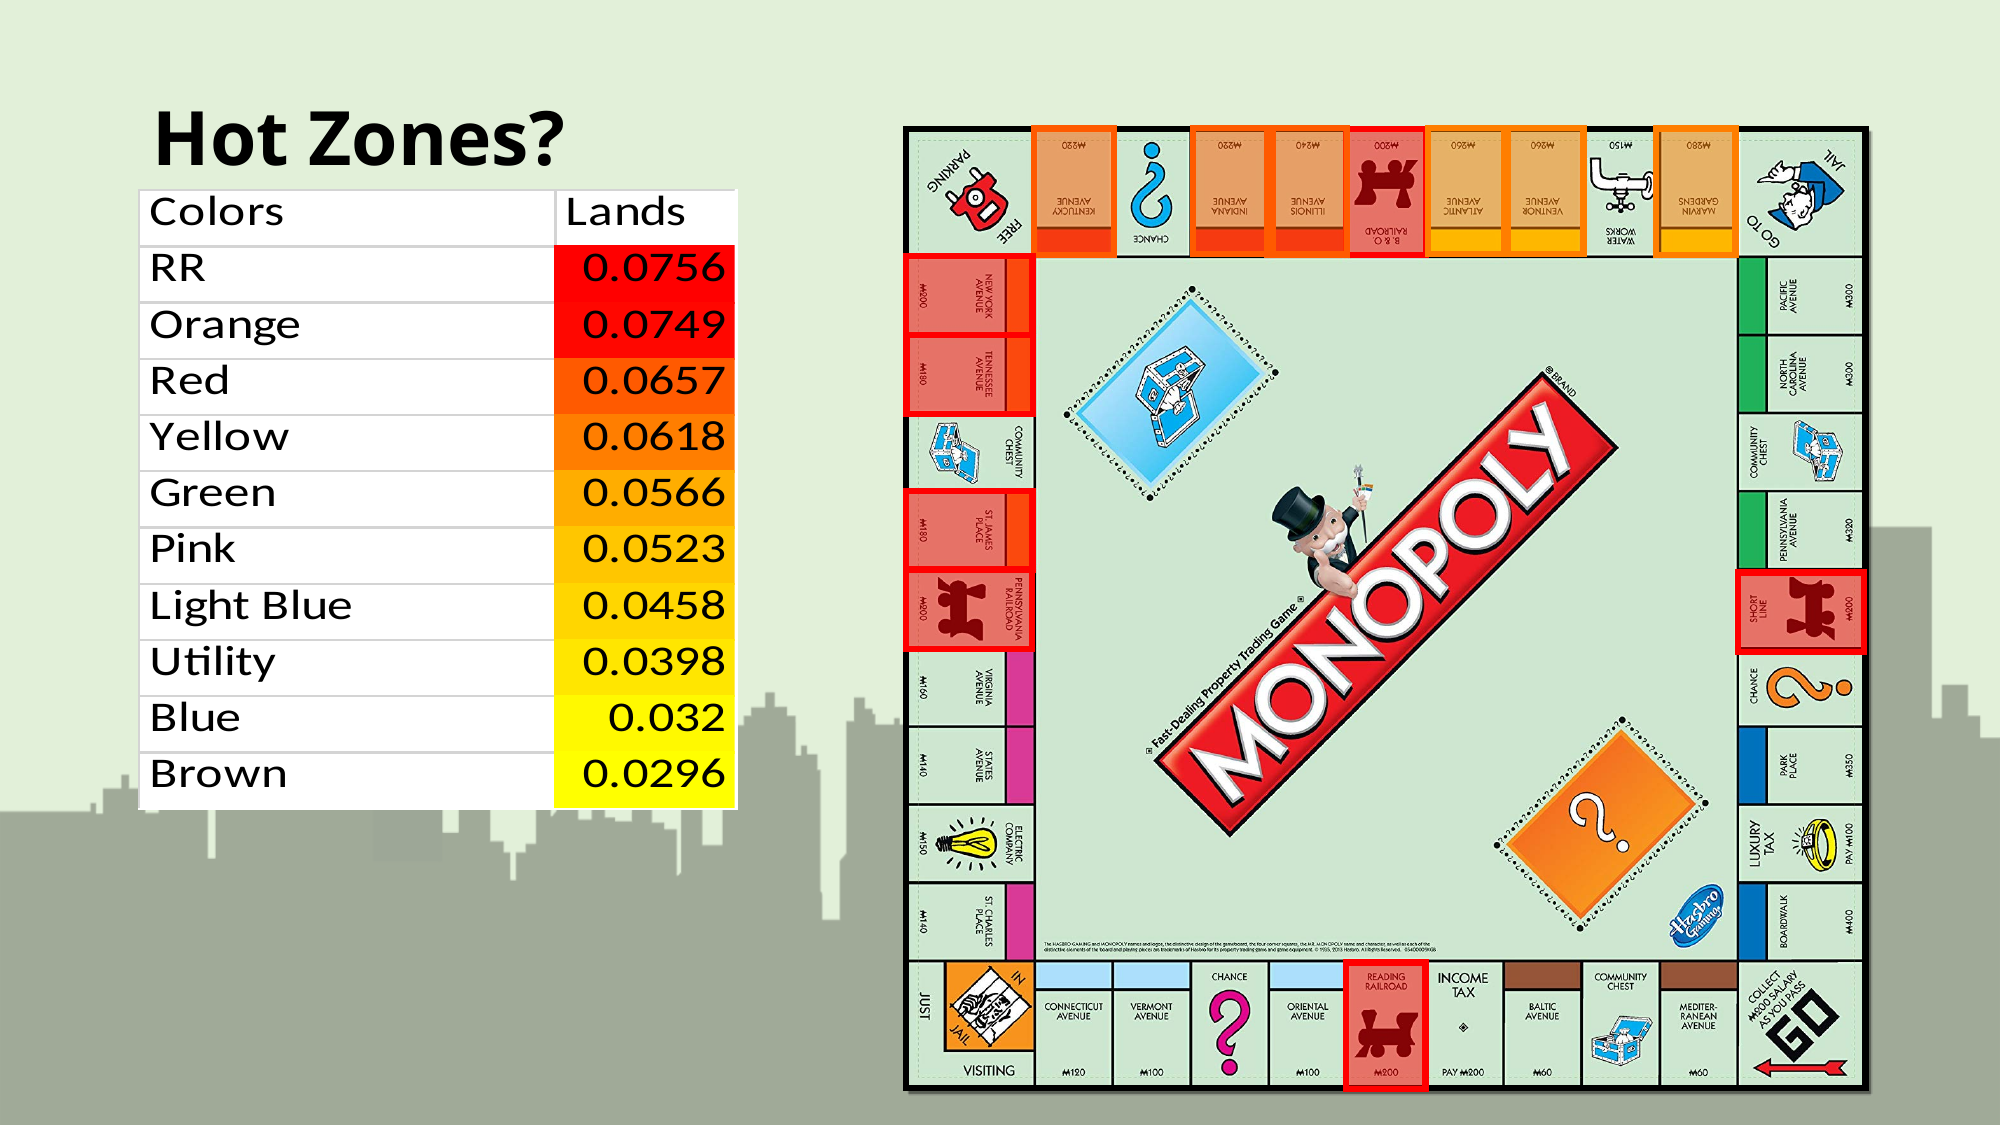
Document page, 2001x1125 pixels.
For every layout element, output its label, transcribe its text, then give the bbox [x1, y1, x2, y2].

text_box [1346, 962, 1425, 1089]
text_box [906, 491, 1032, 649]
text_box [1656, 129, 1735, 255]
text_box [1738, 572, 1864, 652]
title Hot Zones? [137, 75, 783, 190]
picture [0, 40, 2000, 1125]
text_box [1428, 128, 1583, 254]
text_box [1034, 129, 1114, 255]
text_box [1193, 128, 1426, 255]
chart [137, 189, 738, 811]
text_box [906, 256, 1033, 414]
